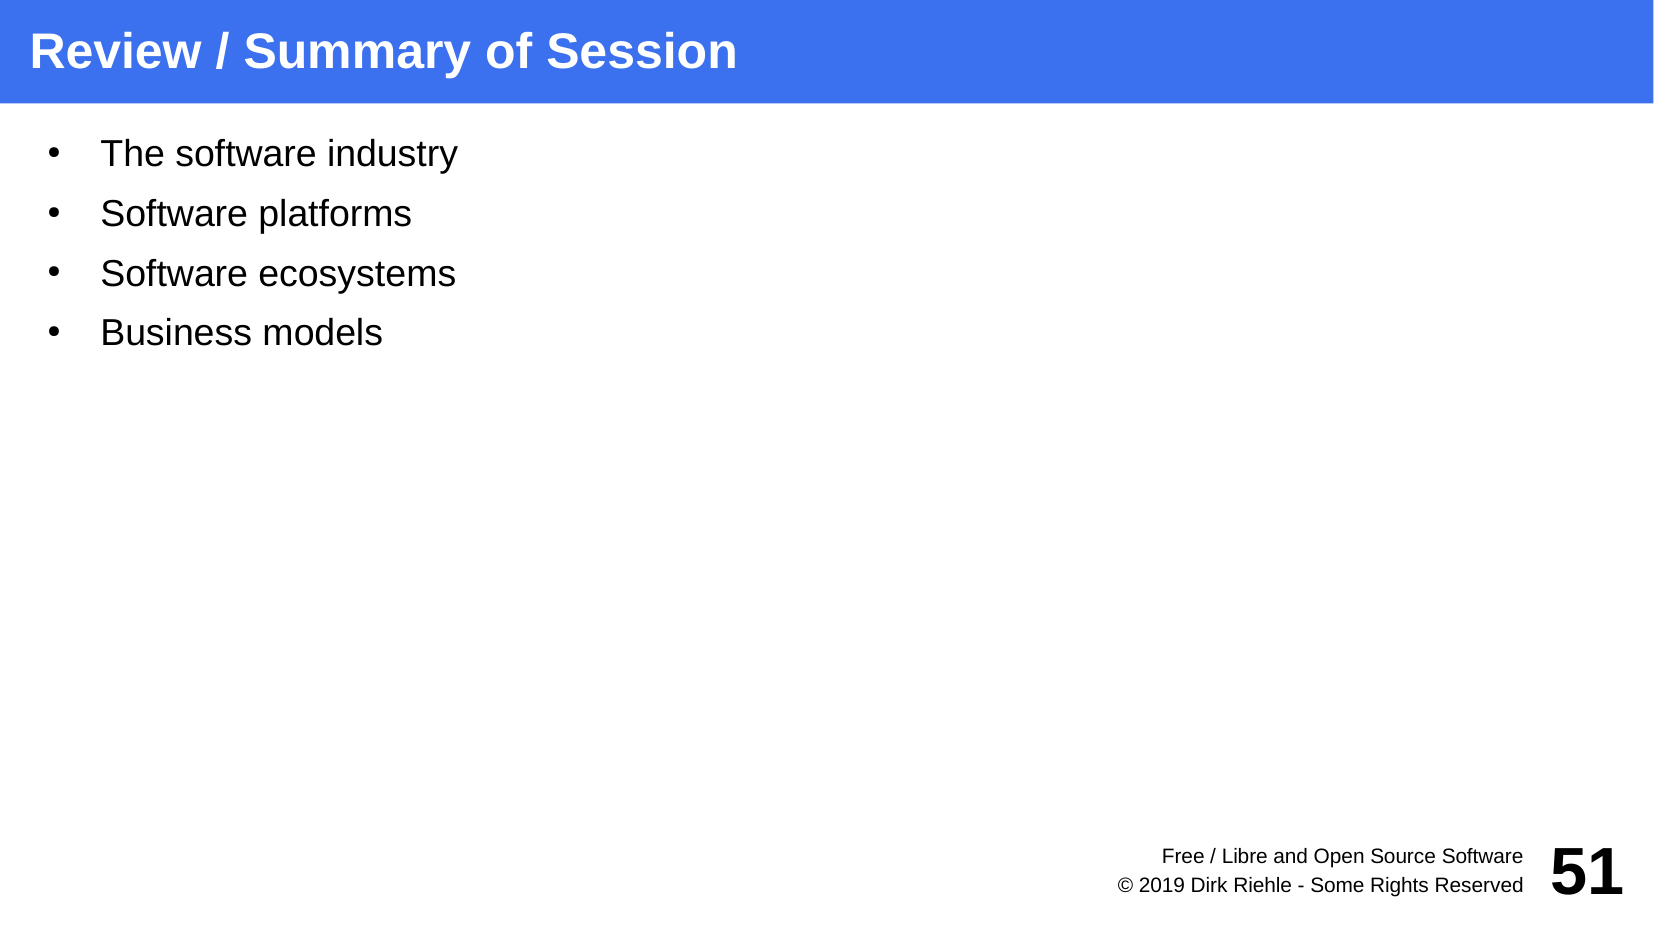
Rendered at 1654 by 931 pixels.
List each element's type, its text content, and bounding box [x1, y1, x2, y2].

title Review / Summary of Session [0, 0, 1654, 104]
list The software industry Software platforms Software ecosystems Business models [29, 132, 1625, 813]
